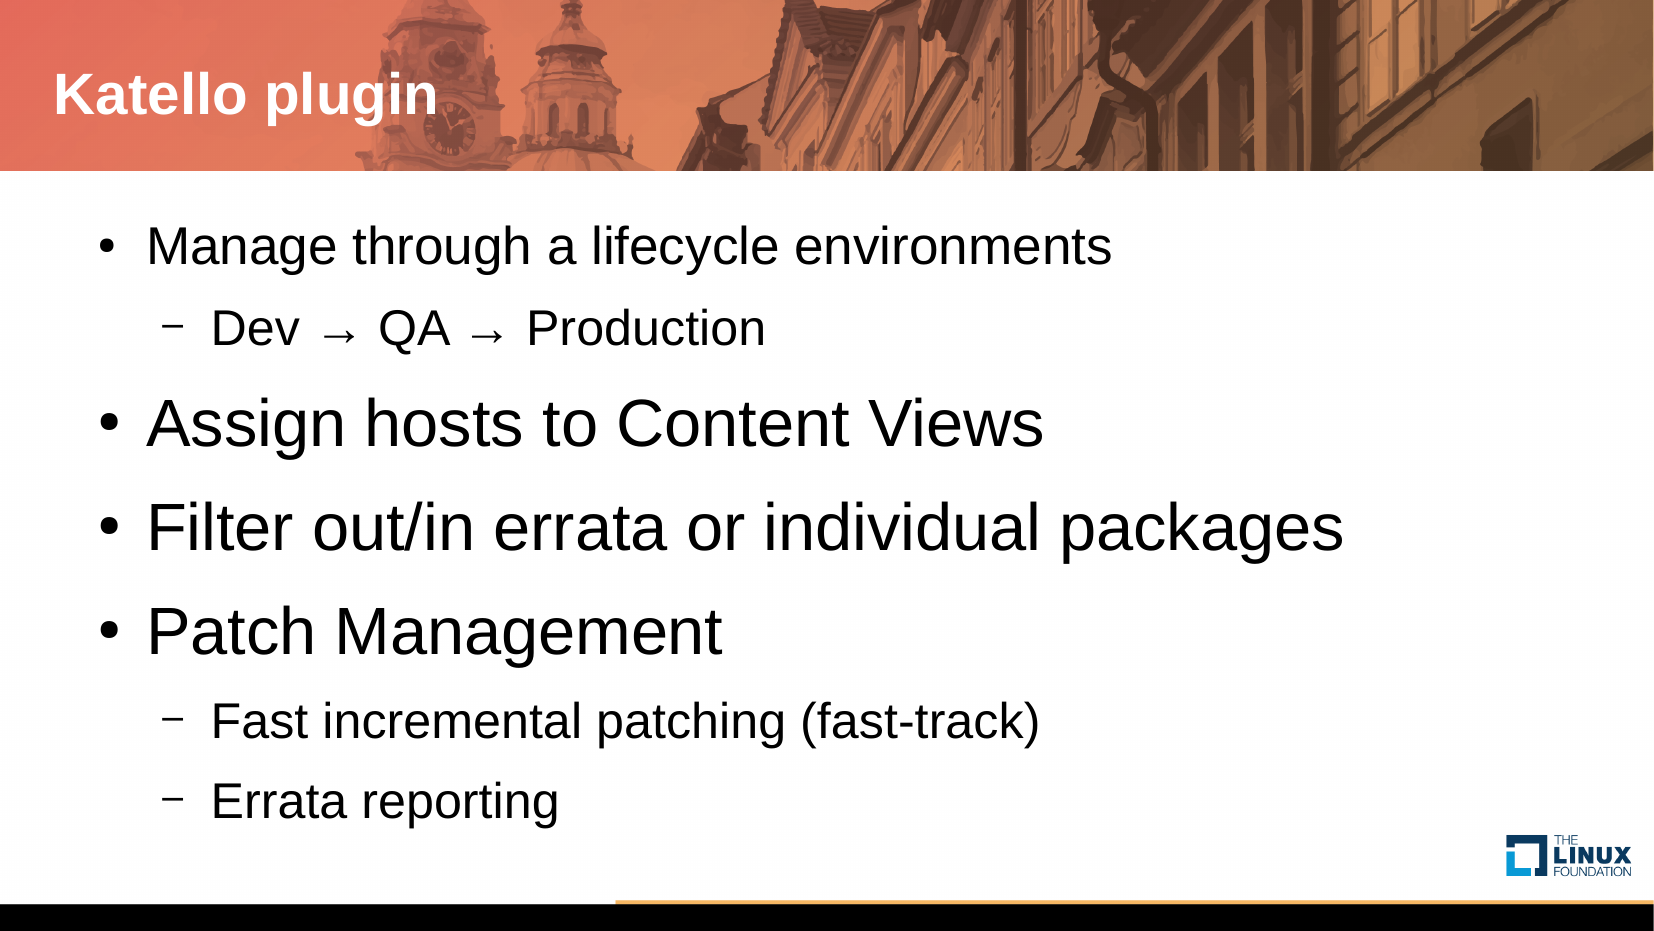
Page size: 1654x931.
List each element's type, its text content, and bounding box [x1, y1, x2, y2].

title Katello plugin [53, 21, 1571, 167]
list Manage through a lifecycle environments Dev → QA → Production Assign hosts to Content Views Filter out/in errata or individual packages Patch Management Fast incremental patching (fast-track) Errata reporting [81, 217, 1571, 831]
picture [0, 0, 1654, 931]
